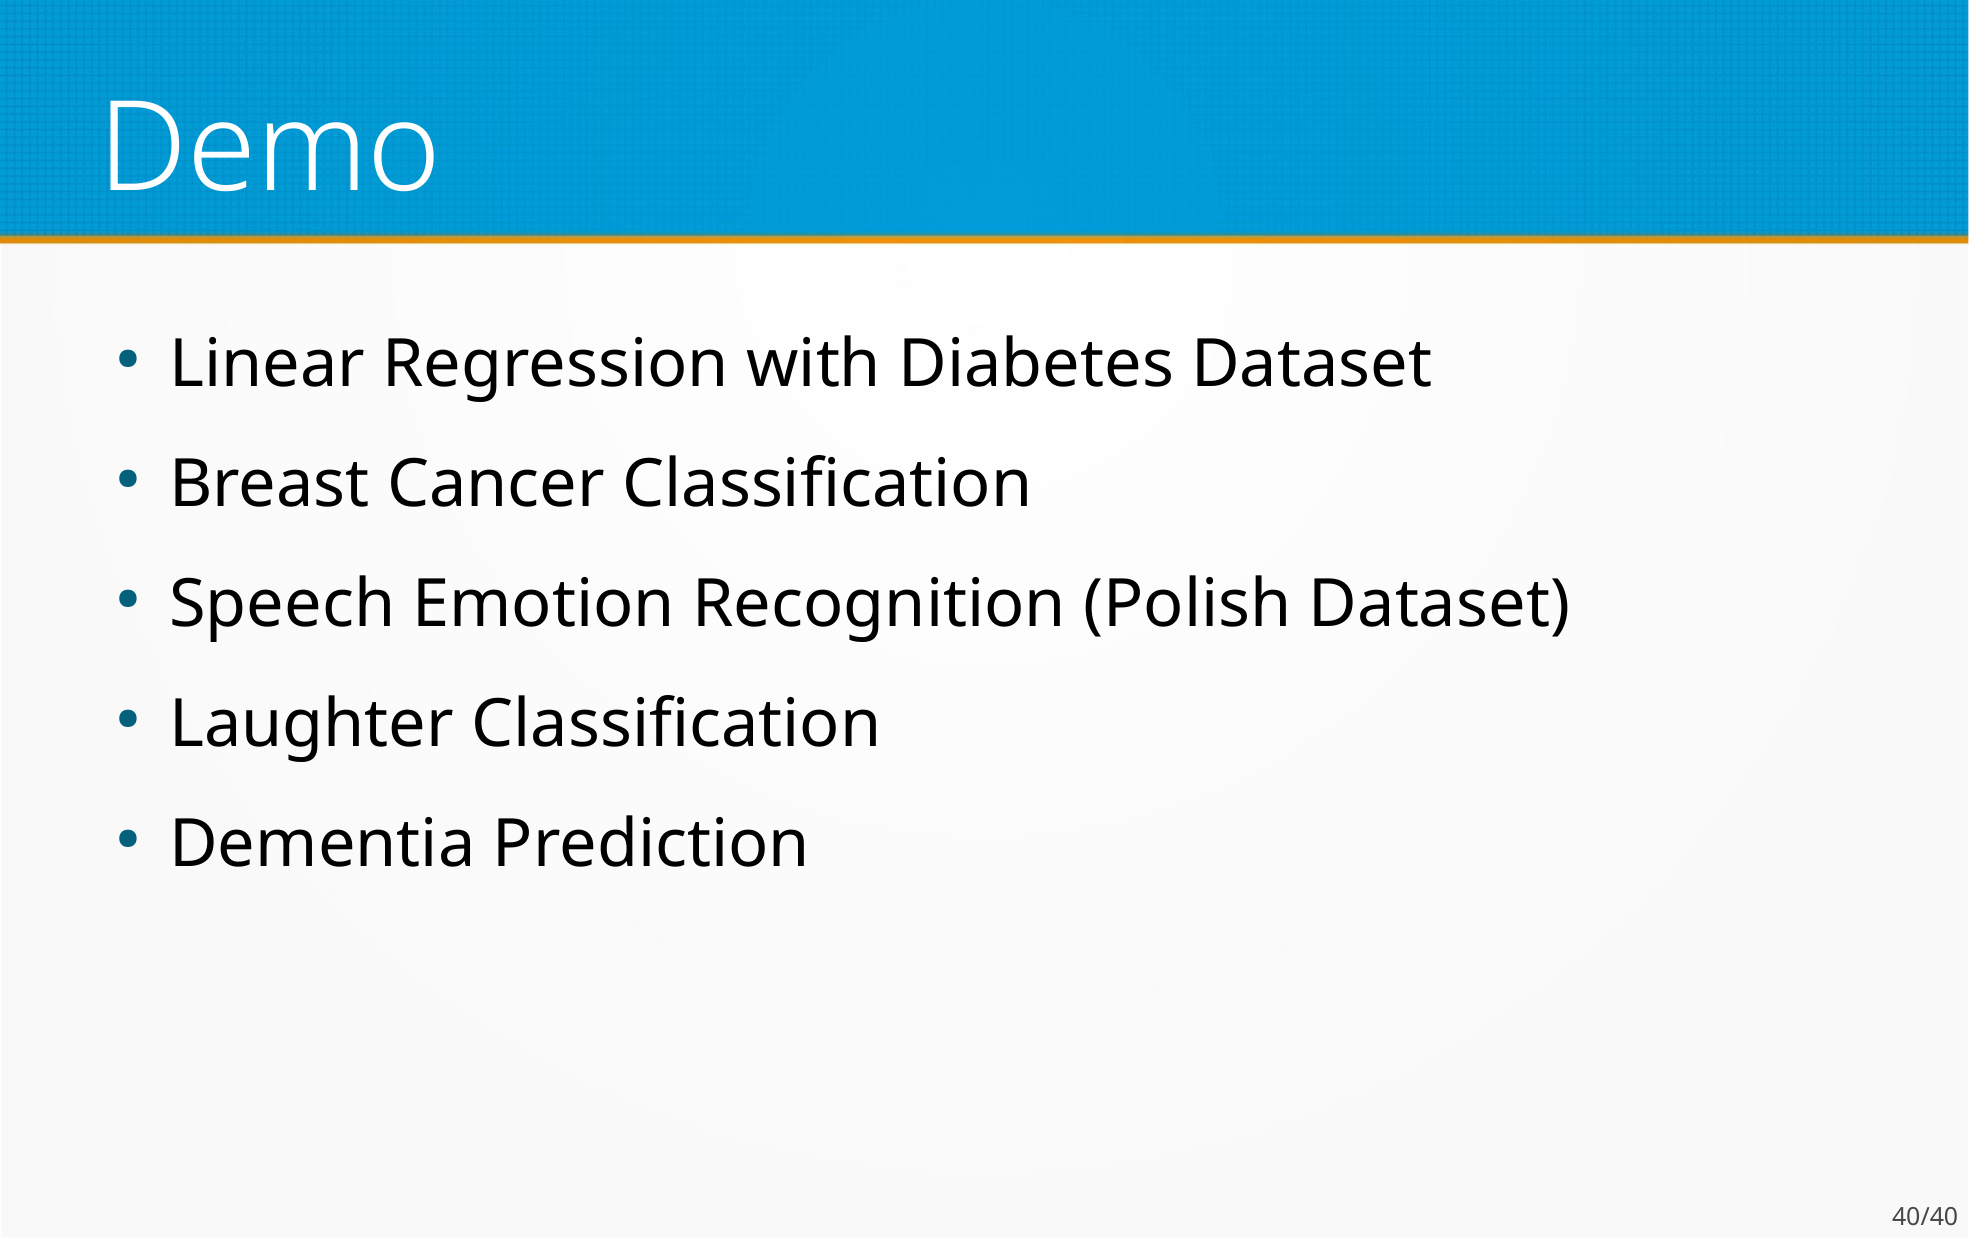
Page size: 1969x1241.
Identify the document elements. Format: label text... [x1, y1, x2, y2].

list Linear Regression with Diabetes Dataset Breast Cancer Classification Speech Emotion Recognition (Polish Dataset) Laughter Classification Dementia Prediction [98, 315, 1861, 1081]
picture [0, 233, 1969, 1241]
title Demo [98, 19, 1870, 227]
